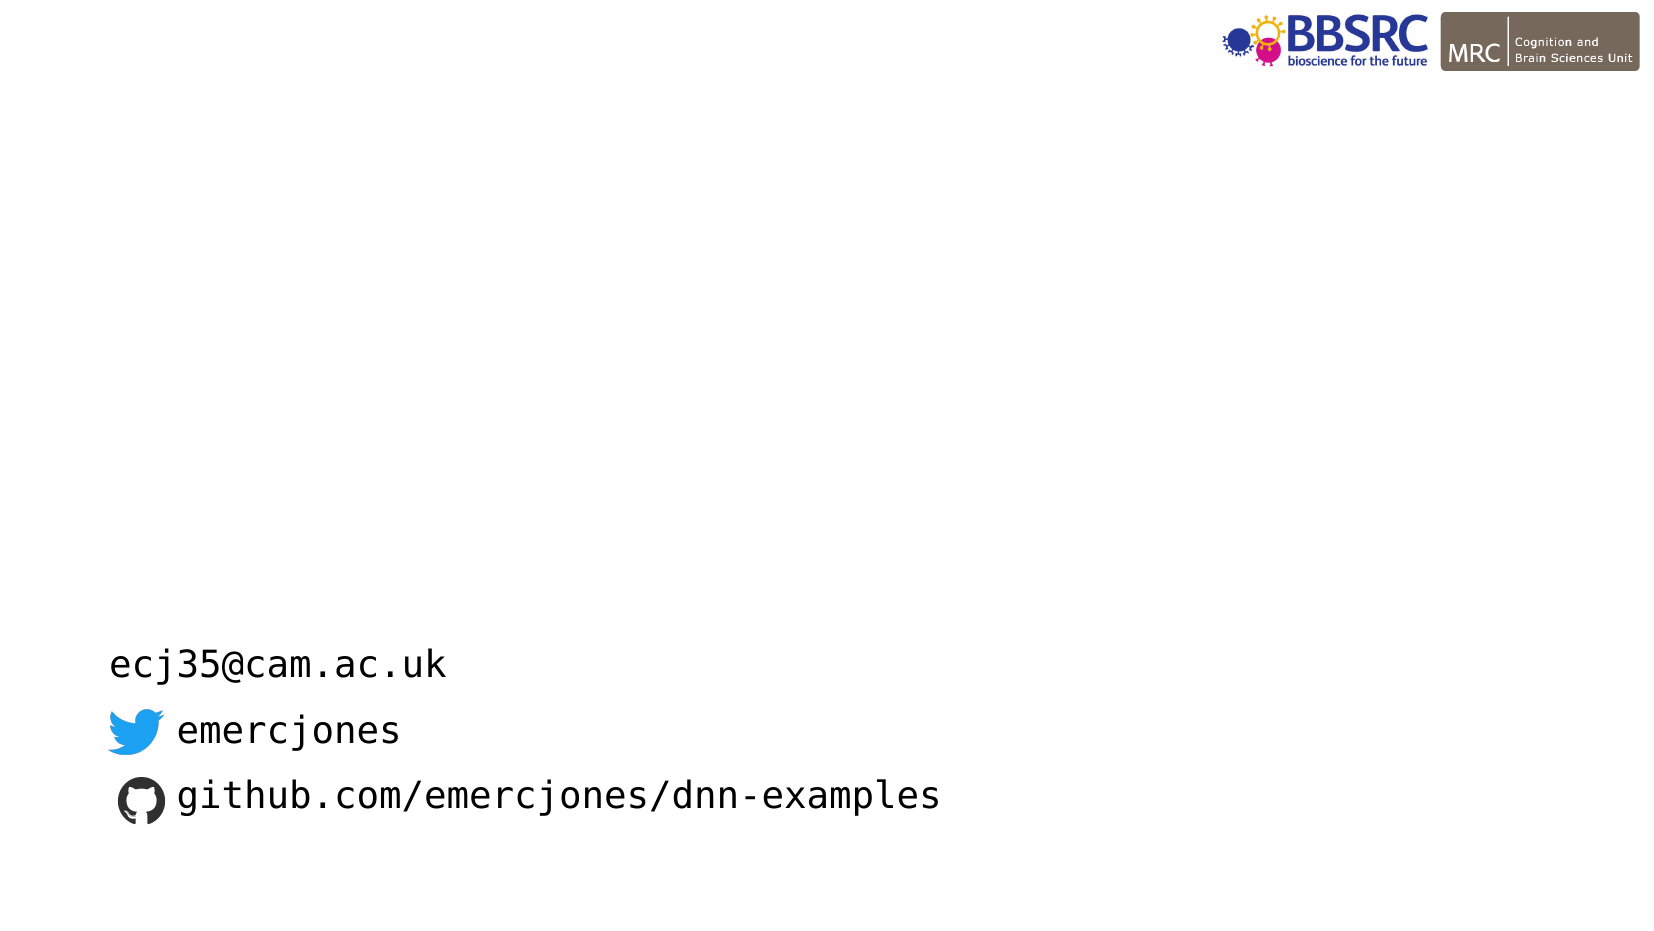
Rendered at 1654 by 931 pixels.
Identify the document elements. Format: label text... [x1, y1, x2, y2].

picture [1440, 11, 1640, 71]
picture [106, 706, 166, 756]
picture [117, 777, 166, 825]
text_box ecj35@cam.ac.uk emercjones github.com/emercjones/dnn-examples [94, 614, 957, 839]
picture [1217, 11, 1431, 67]
